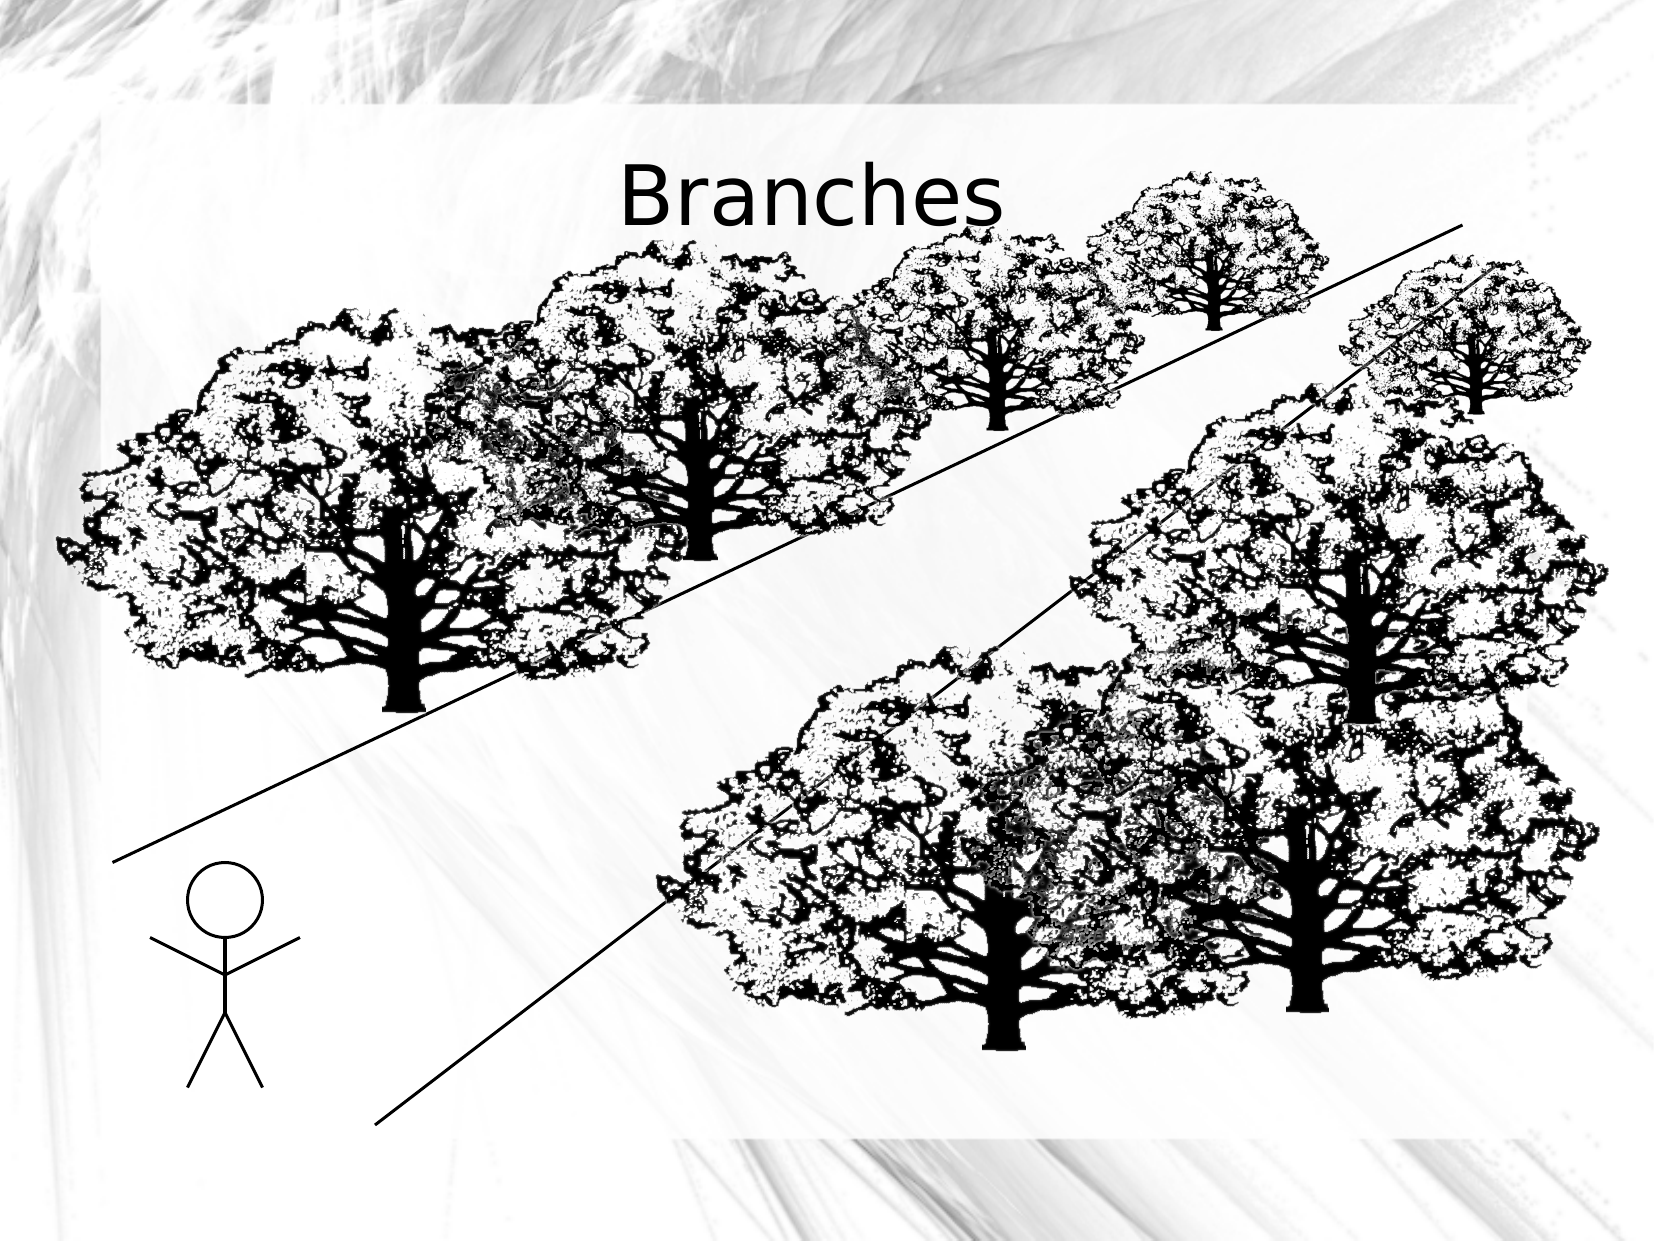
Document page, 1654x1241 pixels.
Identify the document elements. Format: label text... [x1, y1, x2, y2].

picture [0, 0, 1654, 1241]
title Branches [118, 112, 1506, 231]
